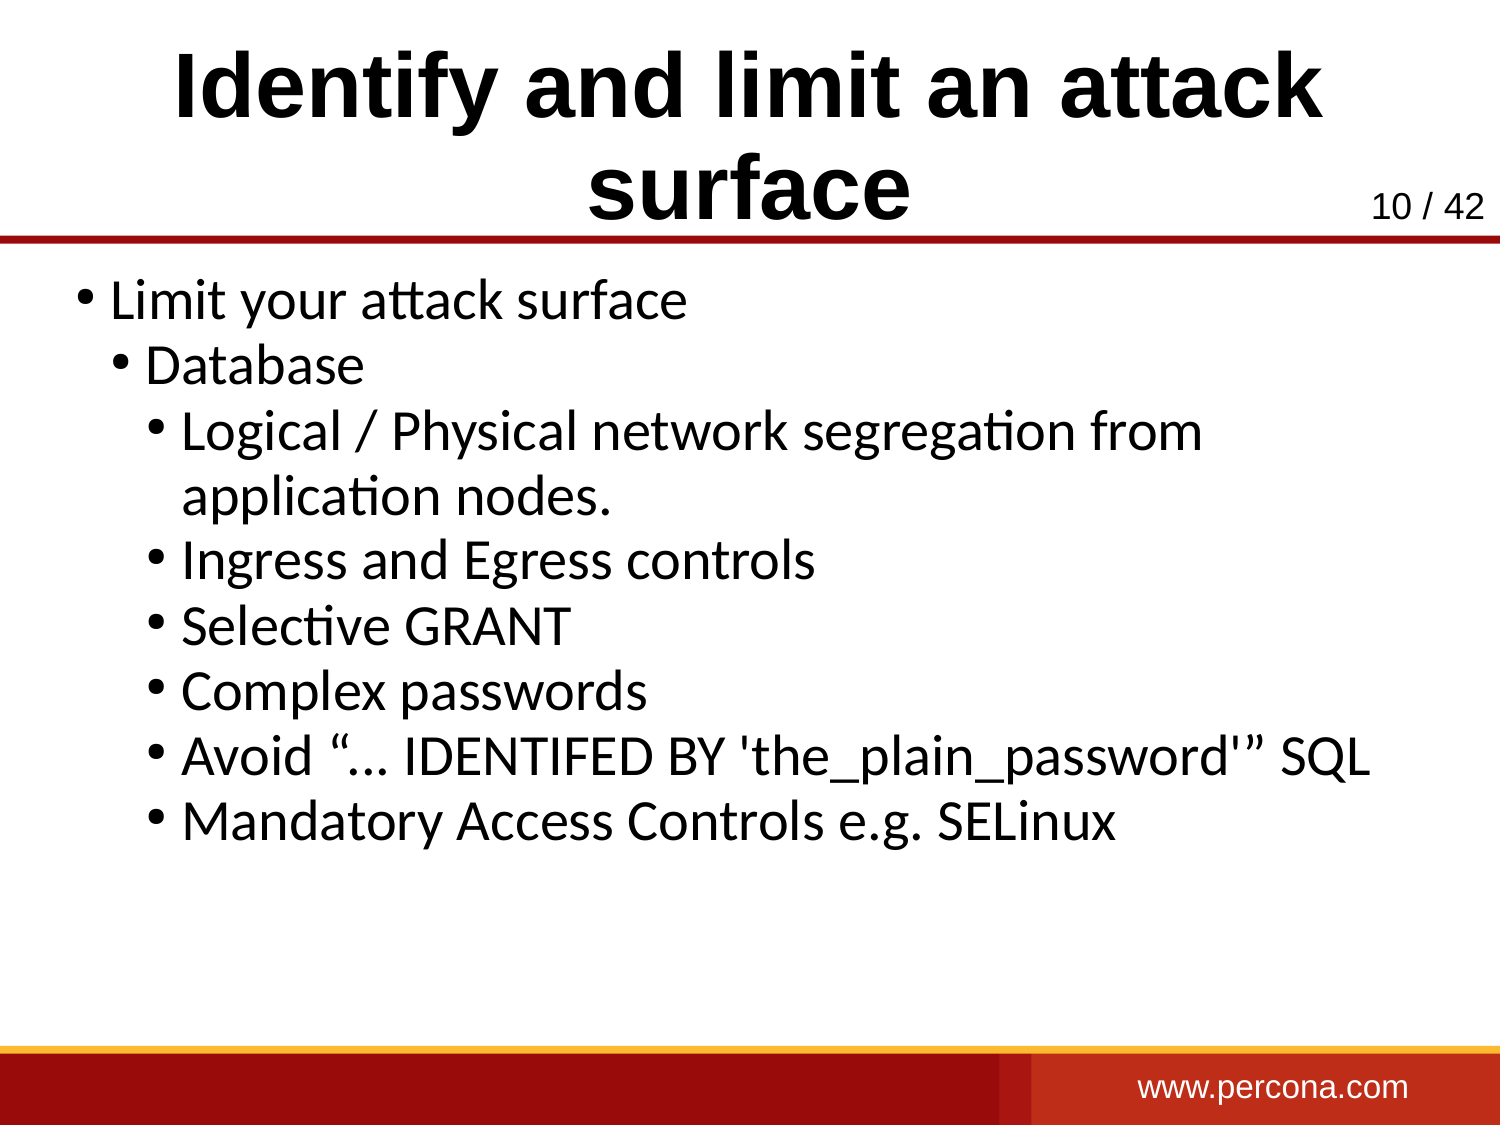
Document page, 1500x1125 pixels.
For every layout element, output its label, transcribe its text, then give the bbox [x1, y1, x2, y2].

text_box Limit your attack surface Database Logical / Physical network segregation from application nodes. Ingress and Egress controls Selective GRANT Complex passwords Avoid “... IDENTIFED BY 'the_plain_password'” SQL Mandatory Access Controls e.g. SELinux [74, 263, 1425, 1006]
text_box Identify and limit an attack surface [74, 44, 1425, 232]
